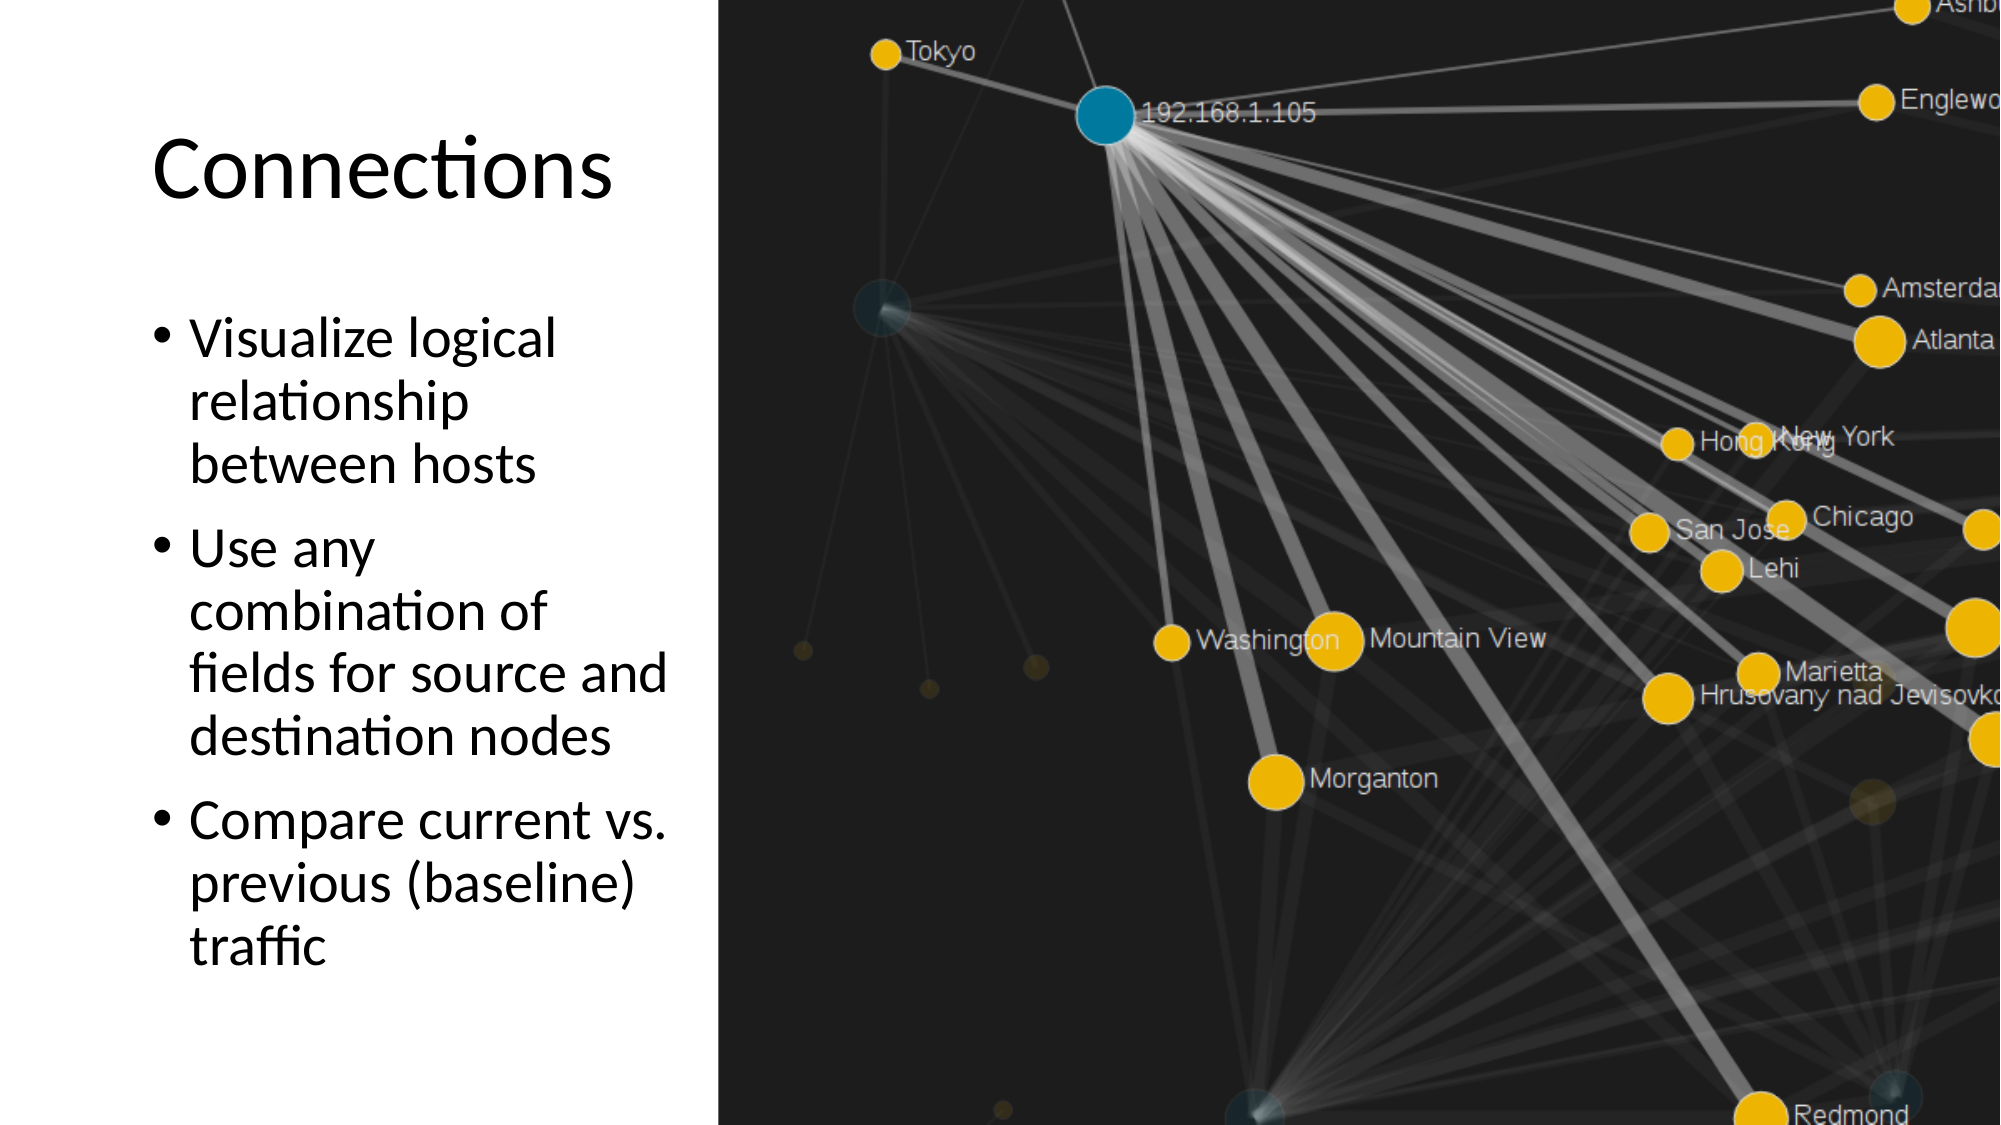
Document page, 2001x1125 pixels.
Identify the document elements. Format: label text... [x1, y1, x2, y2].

picture [718, 0, 2000, 1125]
list Visualize logical relationship between hosts Use any combination of fields for source and destination nodes Compare current vs. previous (baseline) traffic [137, 299, 697, 1014]
title Connections [137, 59, 718, 278]
